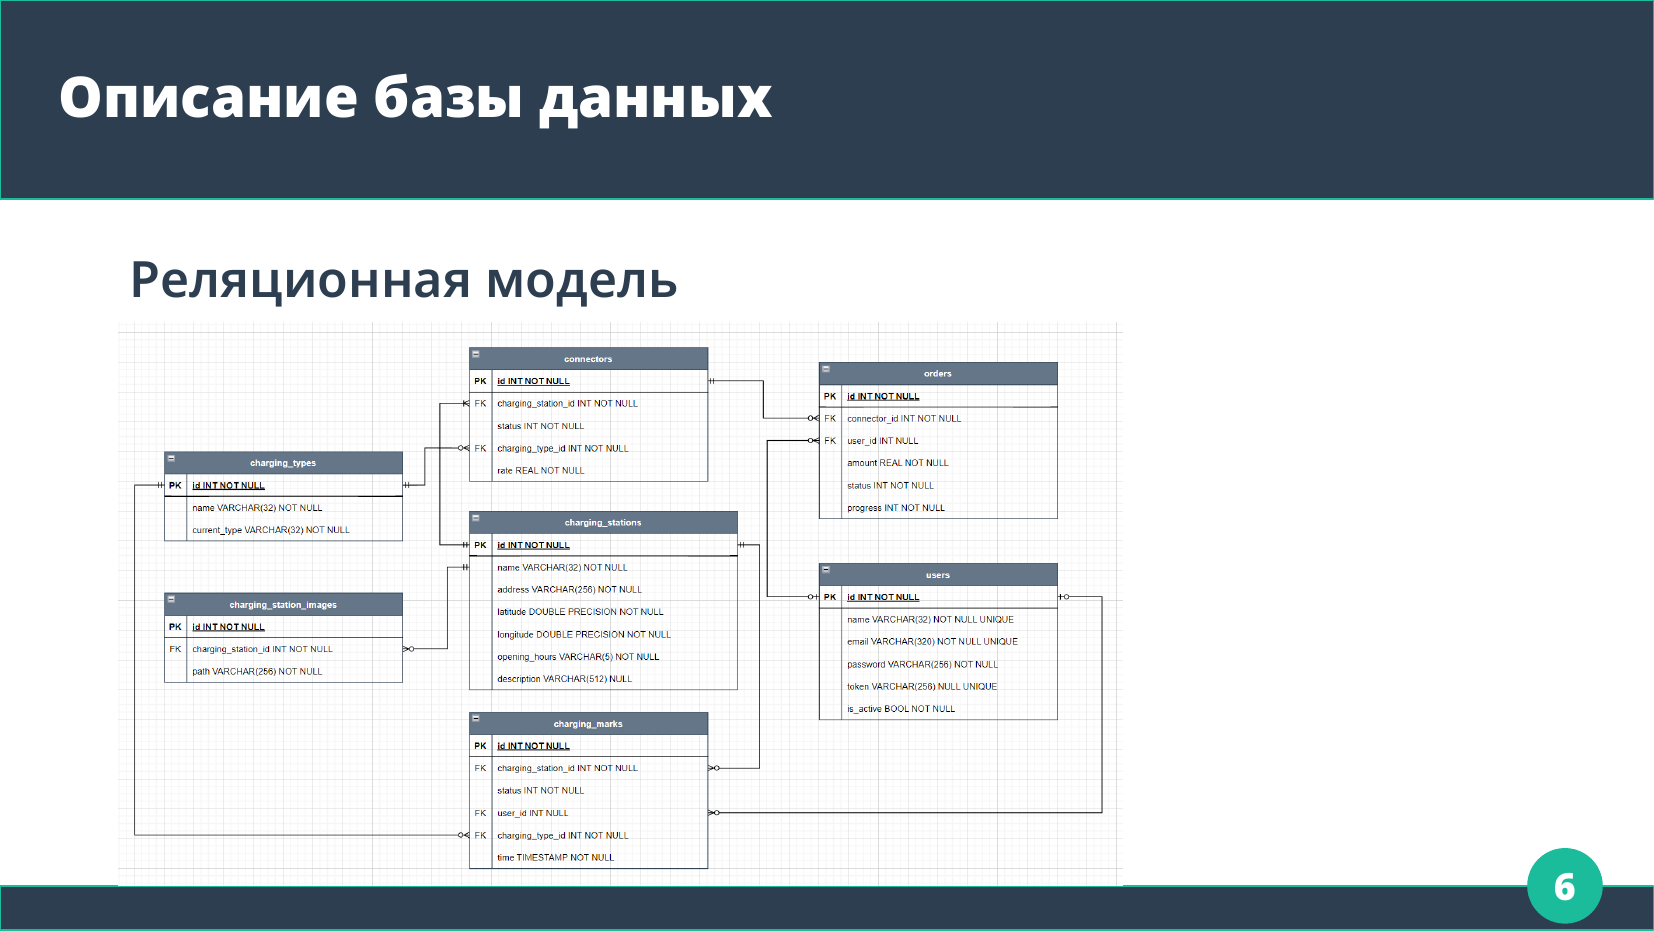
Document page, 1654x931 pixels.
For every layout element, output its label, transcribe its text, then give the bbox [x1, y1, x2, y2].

list Реляционная модель [59, 243, 1595, 864]
picture [118, 322, 1123, 886]
title Описание базы данных [59, 37, 1595, 155]
